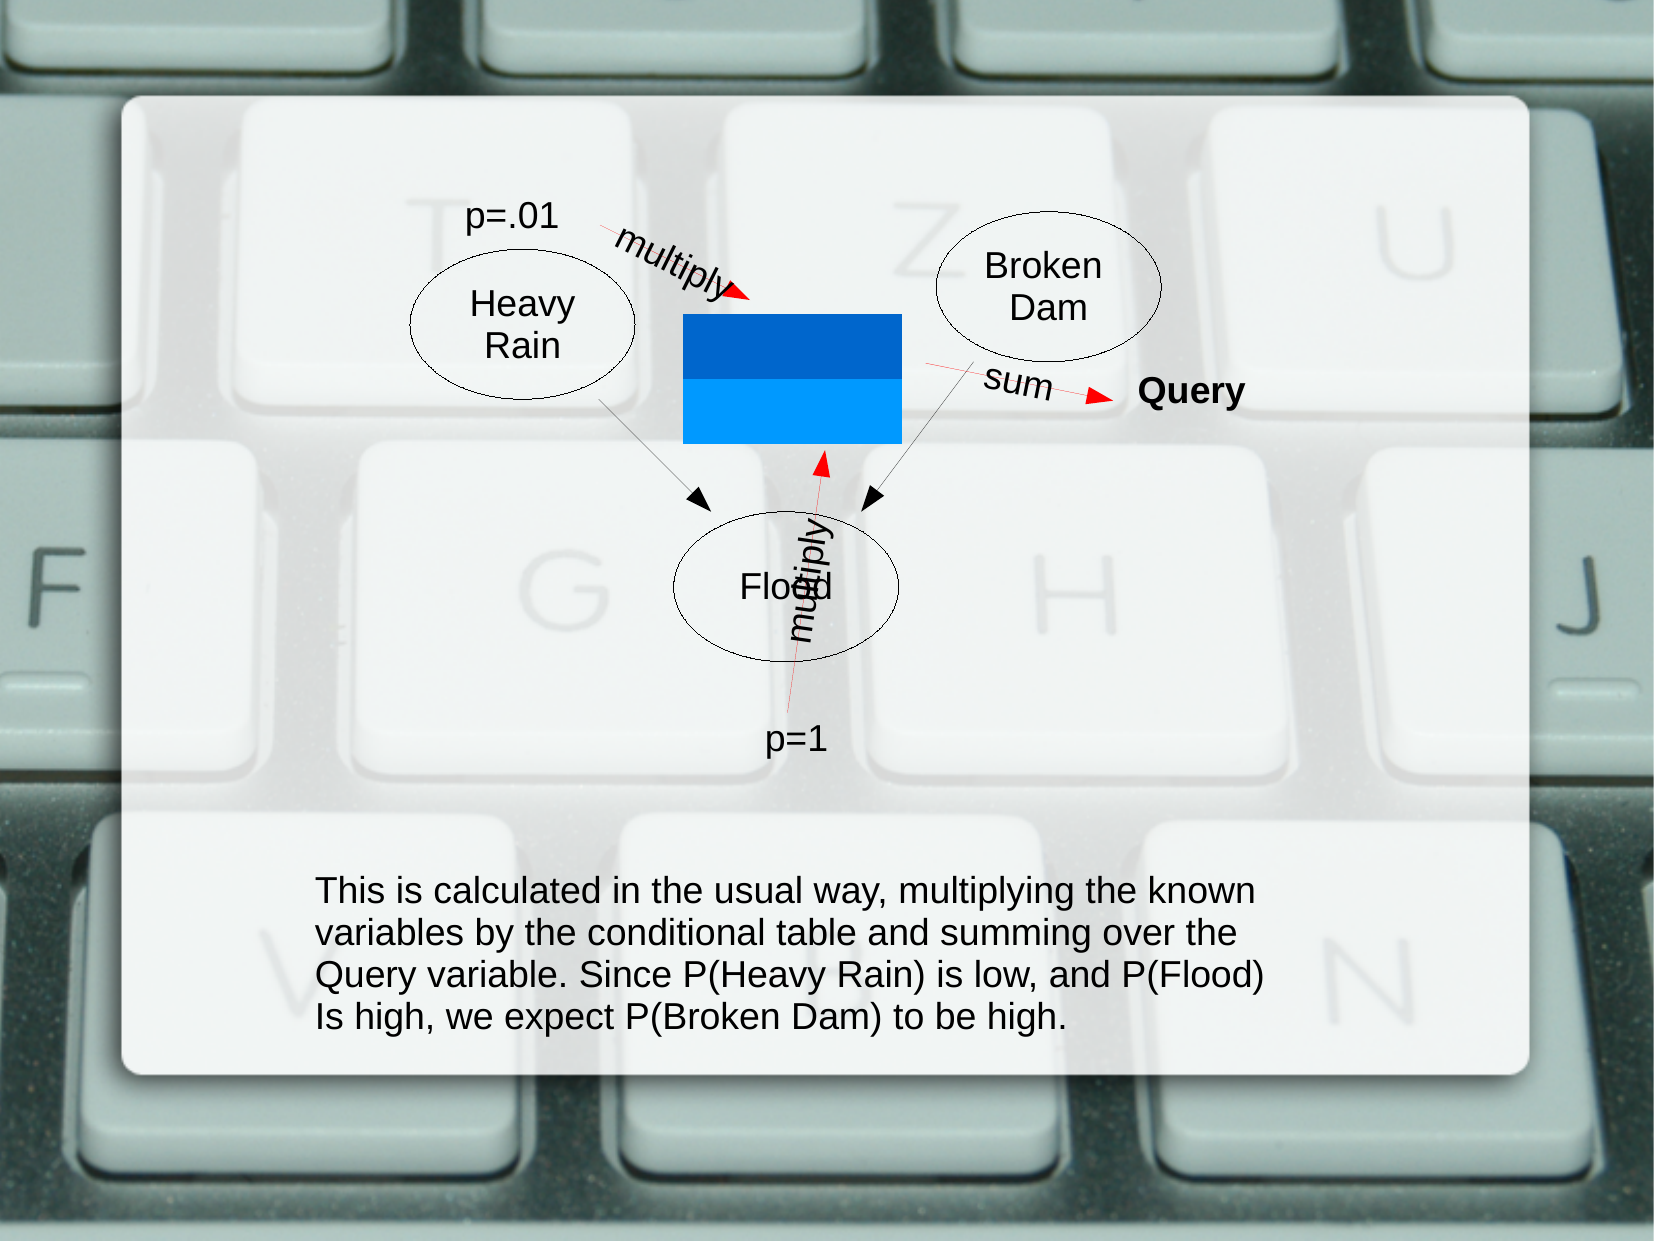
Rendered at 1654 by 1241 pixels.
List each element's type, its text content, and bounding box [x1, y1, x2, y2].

picture [0, 0, 1654, 1241]
text_box Flood [795, 514, 899, 662]
text_box This is calculated in the usual way, multiplying the known variables by the conditional table and summing over the Query variable. Since P(Heavy Rain) is low, and P(Flood) Is high, we expect P(Broken Dam) to be high. [300, 862, 1279, 1046]
table_header [792, 314, 902, 379]
text_box Flood [673, 511, 815, 662]
text_box Broken Dam [936, 211, 1162, 362]
text_box Flood [810, 550, 821, 560]
text_box Query [1122, 361, 1261, 420]
text_box Heavy Rain [409, 249, 636, 400]
text_box p=1 [750, 709, 844, 767]
table_cell [792, 379, 902, 444]
text_box Flood [817, 581, 827, 597]
table_cell [683, 379, 792, 444]
table_header [683, 314, 792, 379]
text_box p=.01 [450, 187, 575, 245]
